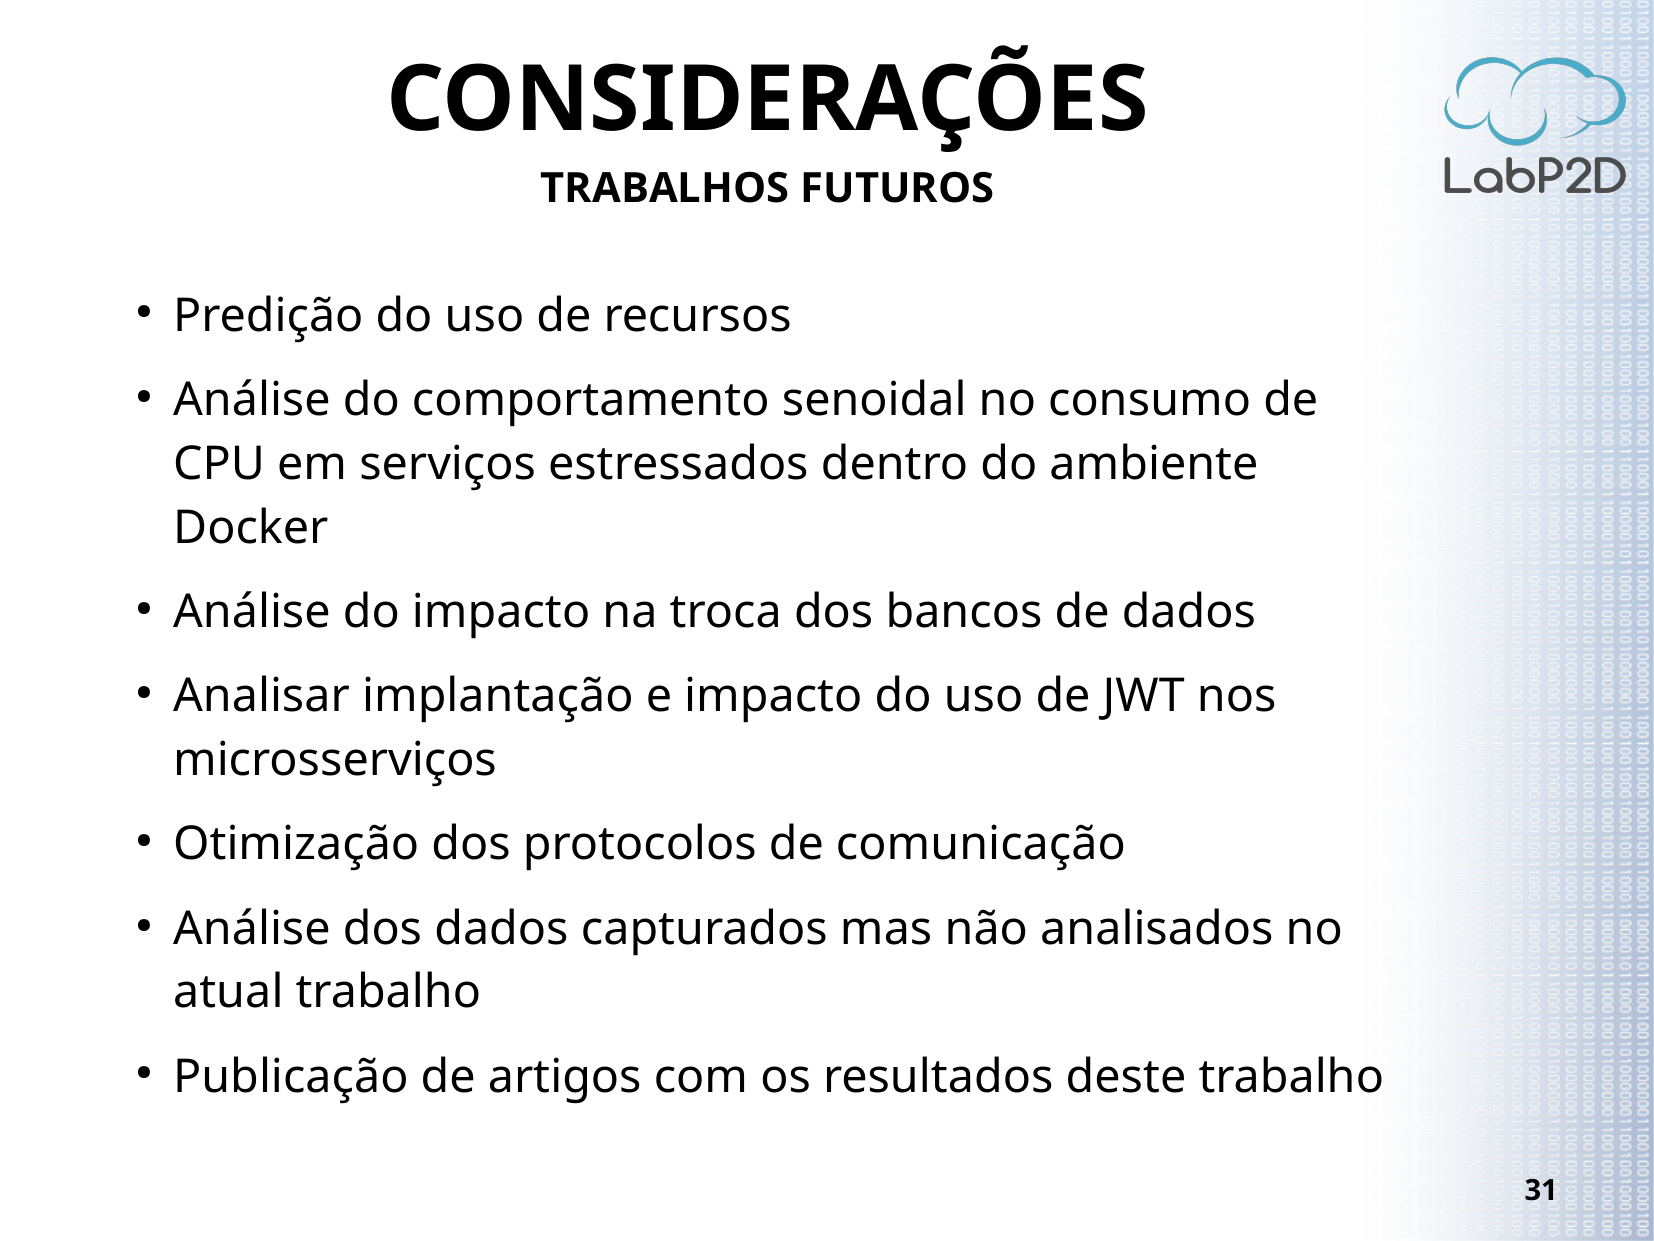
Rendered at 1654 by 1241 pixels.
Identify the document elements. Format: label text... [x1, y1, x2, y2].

title CONSIDERAÇÕES TRABALHOS FUTUROS [82, 19, 1453, 227]
list Predição do uso de recursos Análise do comportamento senoidal no consumo de CPU em serviços estressados dentro do ambiente Docker Análise do impacto na troca dos bancos de dados Analisar implantação e impacto do uso de JWT nos microsserviços Otimização dos protocolos de comunicação Análise dos dados capturados mas não analisados no atual trabalho Publicação de artigos com os resultados deste trabalho [123, 271, 1418, 1116]
picture [1360, 1, 1654, 1240]
